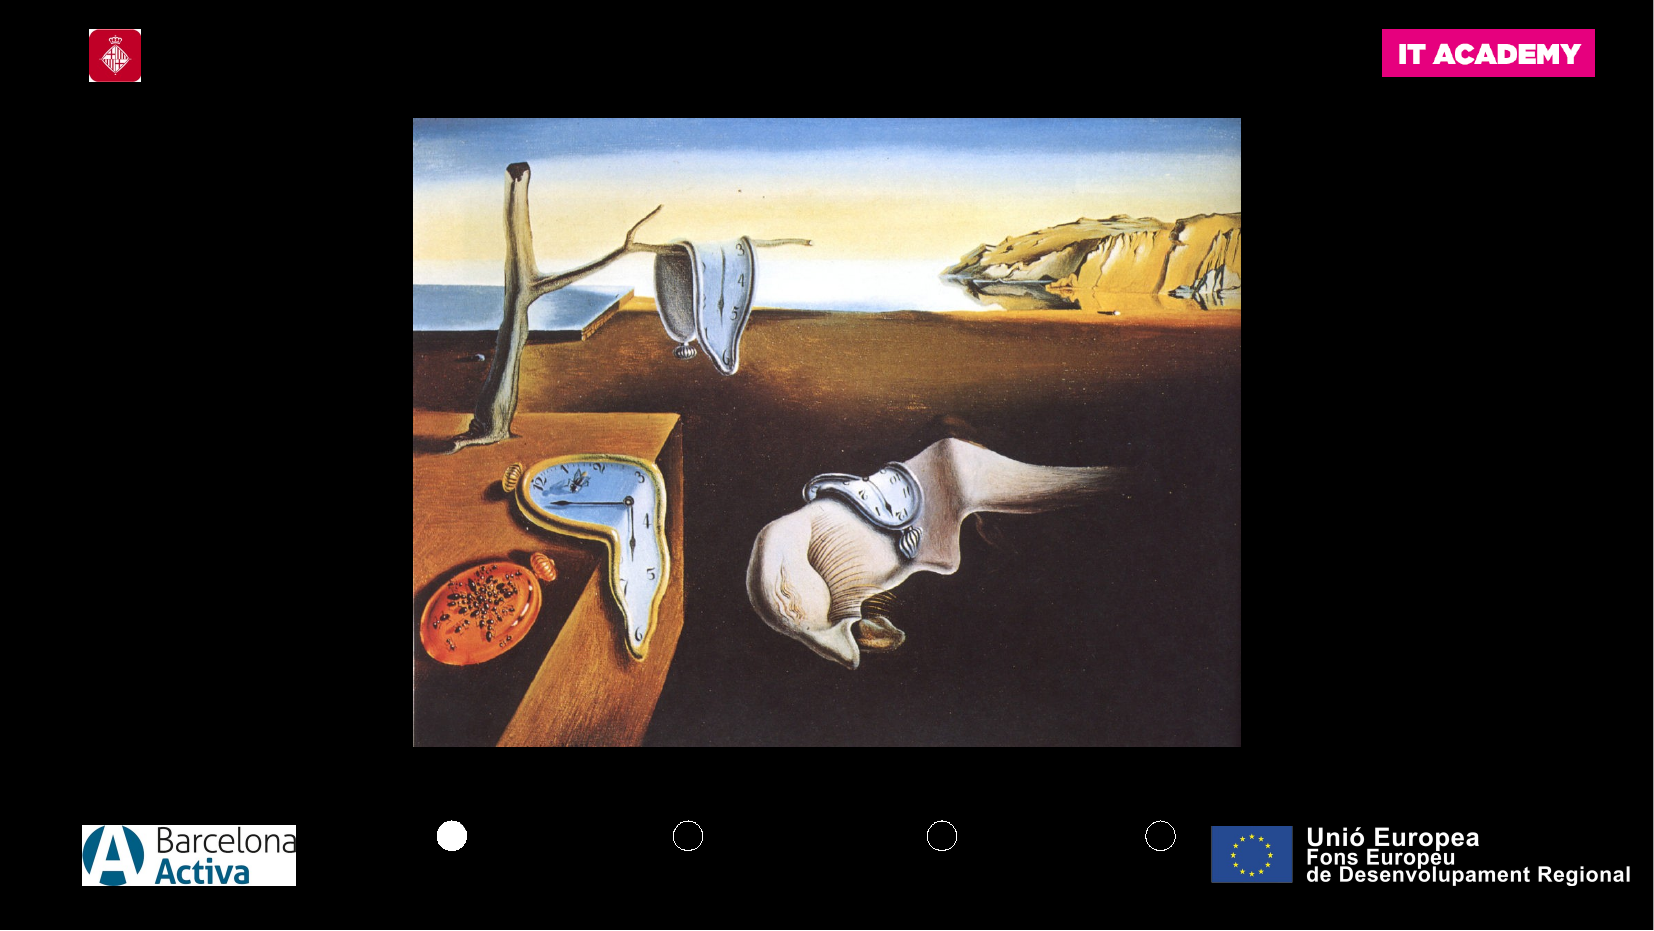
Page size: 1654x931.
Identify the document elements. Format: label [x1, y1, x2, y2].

picture [413, 118, 1241, 747]
text_box [673, 820, 703, 851]
picture [82, 825, 296, 886]
picture [1382, 29, 1595, 77]
text_box [1145, 820, 1176, 851]
text_box [927, 820, 957, 851]
text_box [437, 820, 467, 851]
picture [1210, 826, 1631, 886]
picture [89, 29, 141, 82]
